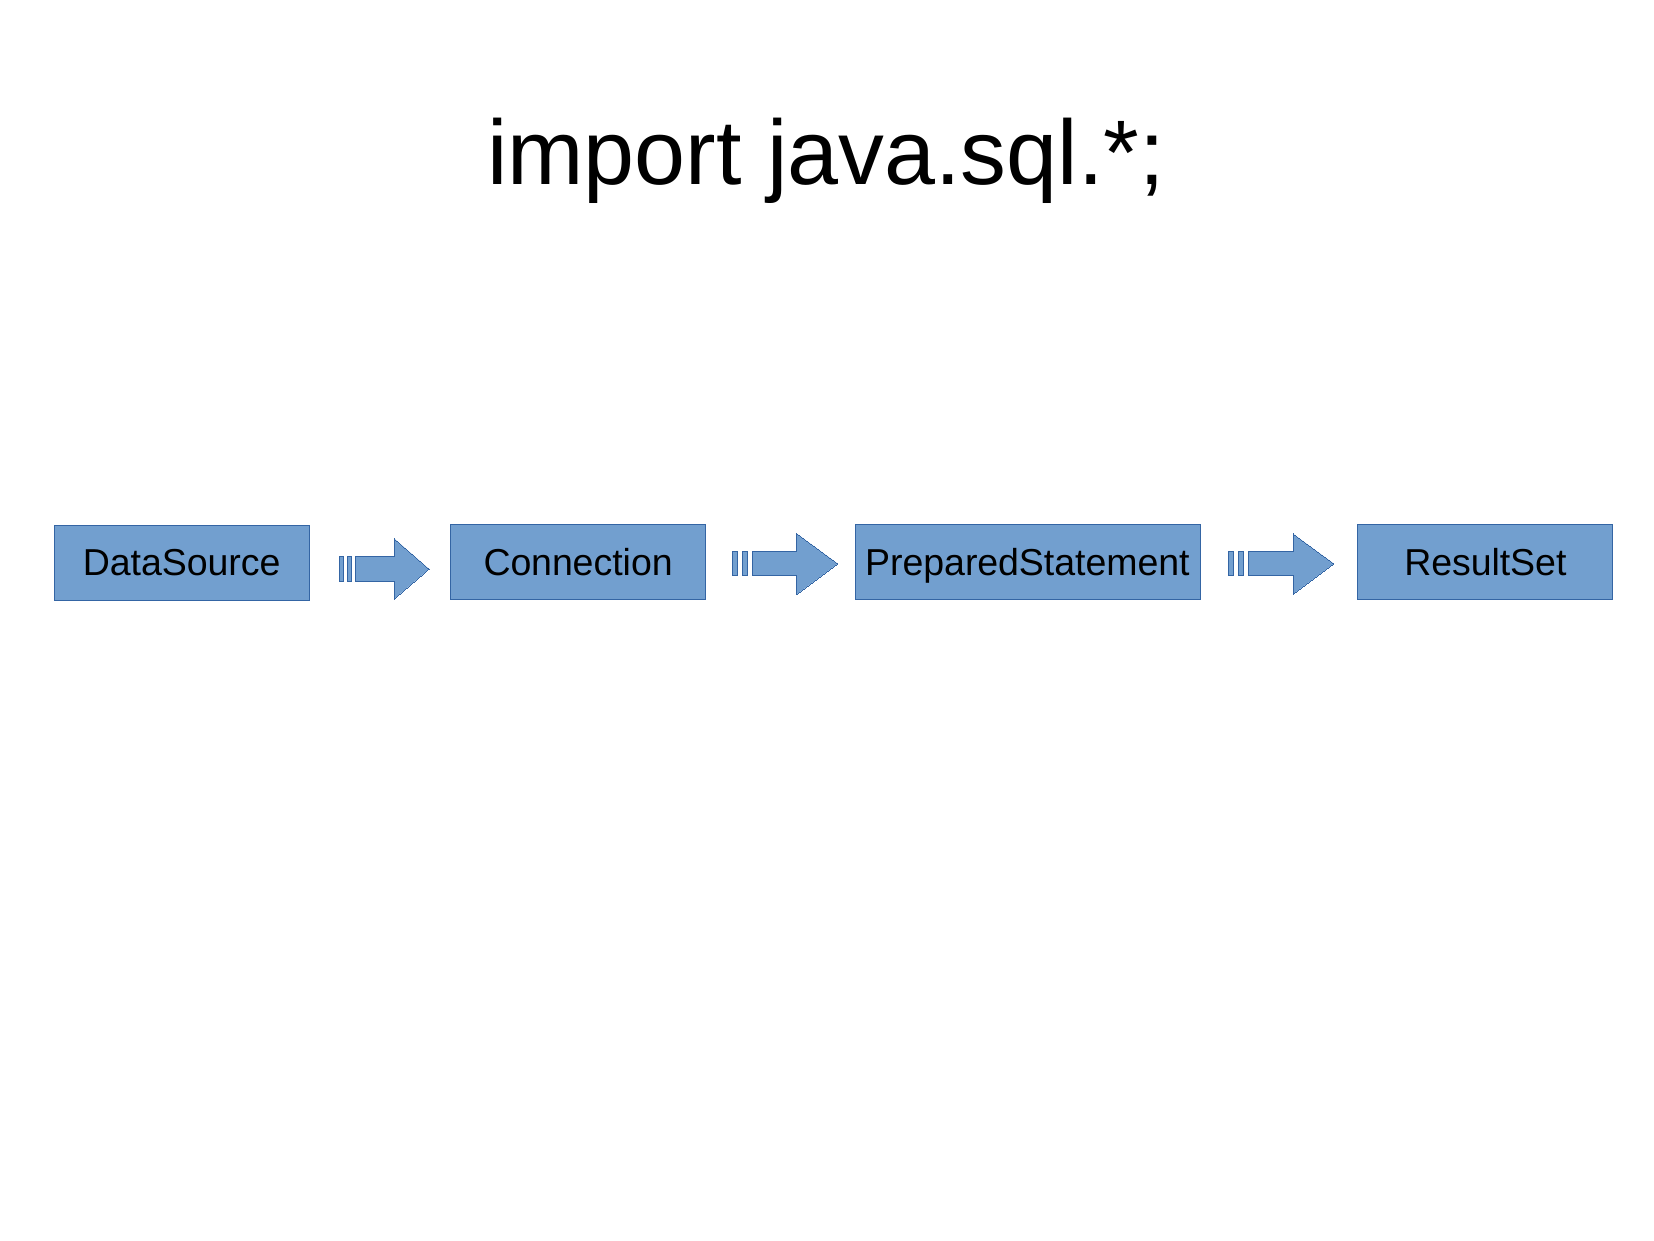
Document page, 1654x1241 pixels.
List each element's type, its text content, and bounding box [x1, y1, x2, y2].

text_box [355, 538, 430, 600]
text_box [752, 533, 838, 595]
text_box DataSource [54, 525, 310, 601]
text_box [347, 556, 352, 582]
text_box [339, 556, 344, 582]
text_box [1228, 551, 1234, 576]
text_box [1238, 551, 1244, 576]
text_box [1248, 533, 1334, 595]
title import java.sql.*; [82, 49, 1571, 257]
text_box [732, 551, 738, 576]
text_box [742, 551, 748, 576]
text_box ResultSet [1357, 524, 1613, 600]
text_box Connection [450, 524, 706, 600]
text_box PreparedStatement [855, 524, 1201, 600]
